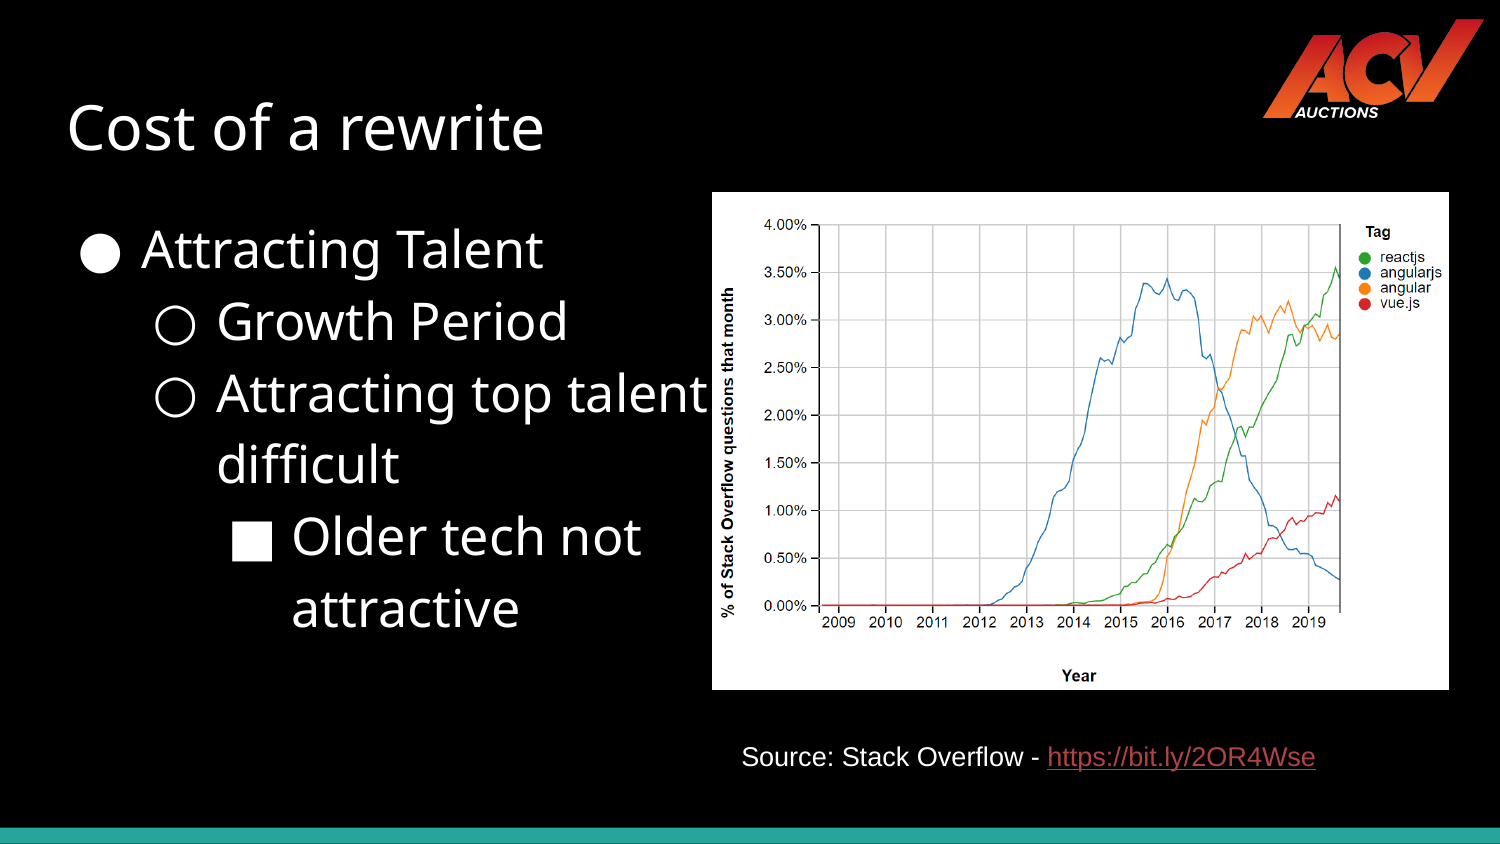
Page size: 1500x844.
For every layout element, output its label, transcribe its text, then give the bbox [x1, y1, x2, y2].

text_box Source: Stack Overflow - https://bit.ly/2OR4Wse [726, 724, 1449, 786]
picture [712, 192, 1449, 690]
title Cost of a rewrite [51, 72, 1449, 174]
list Attracting Talent Growth Period Attracting top talent difficult Older tech not attractive [51, 192, 761, 750]
picture [1262, 19, 1484, 118]
